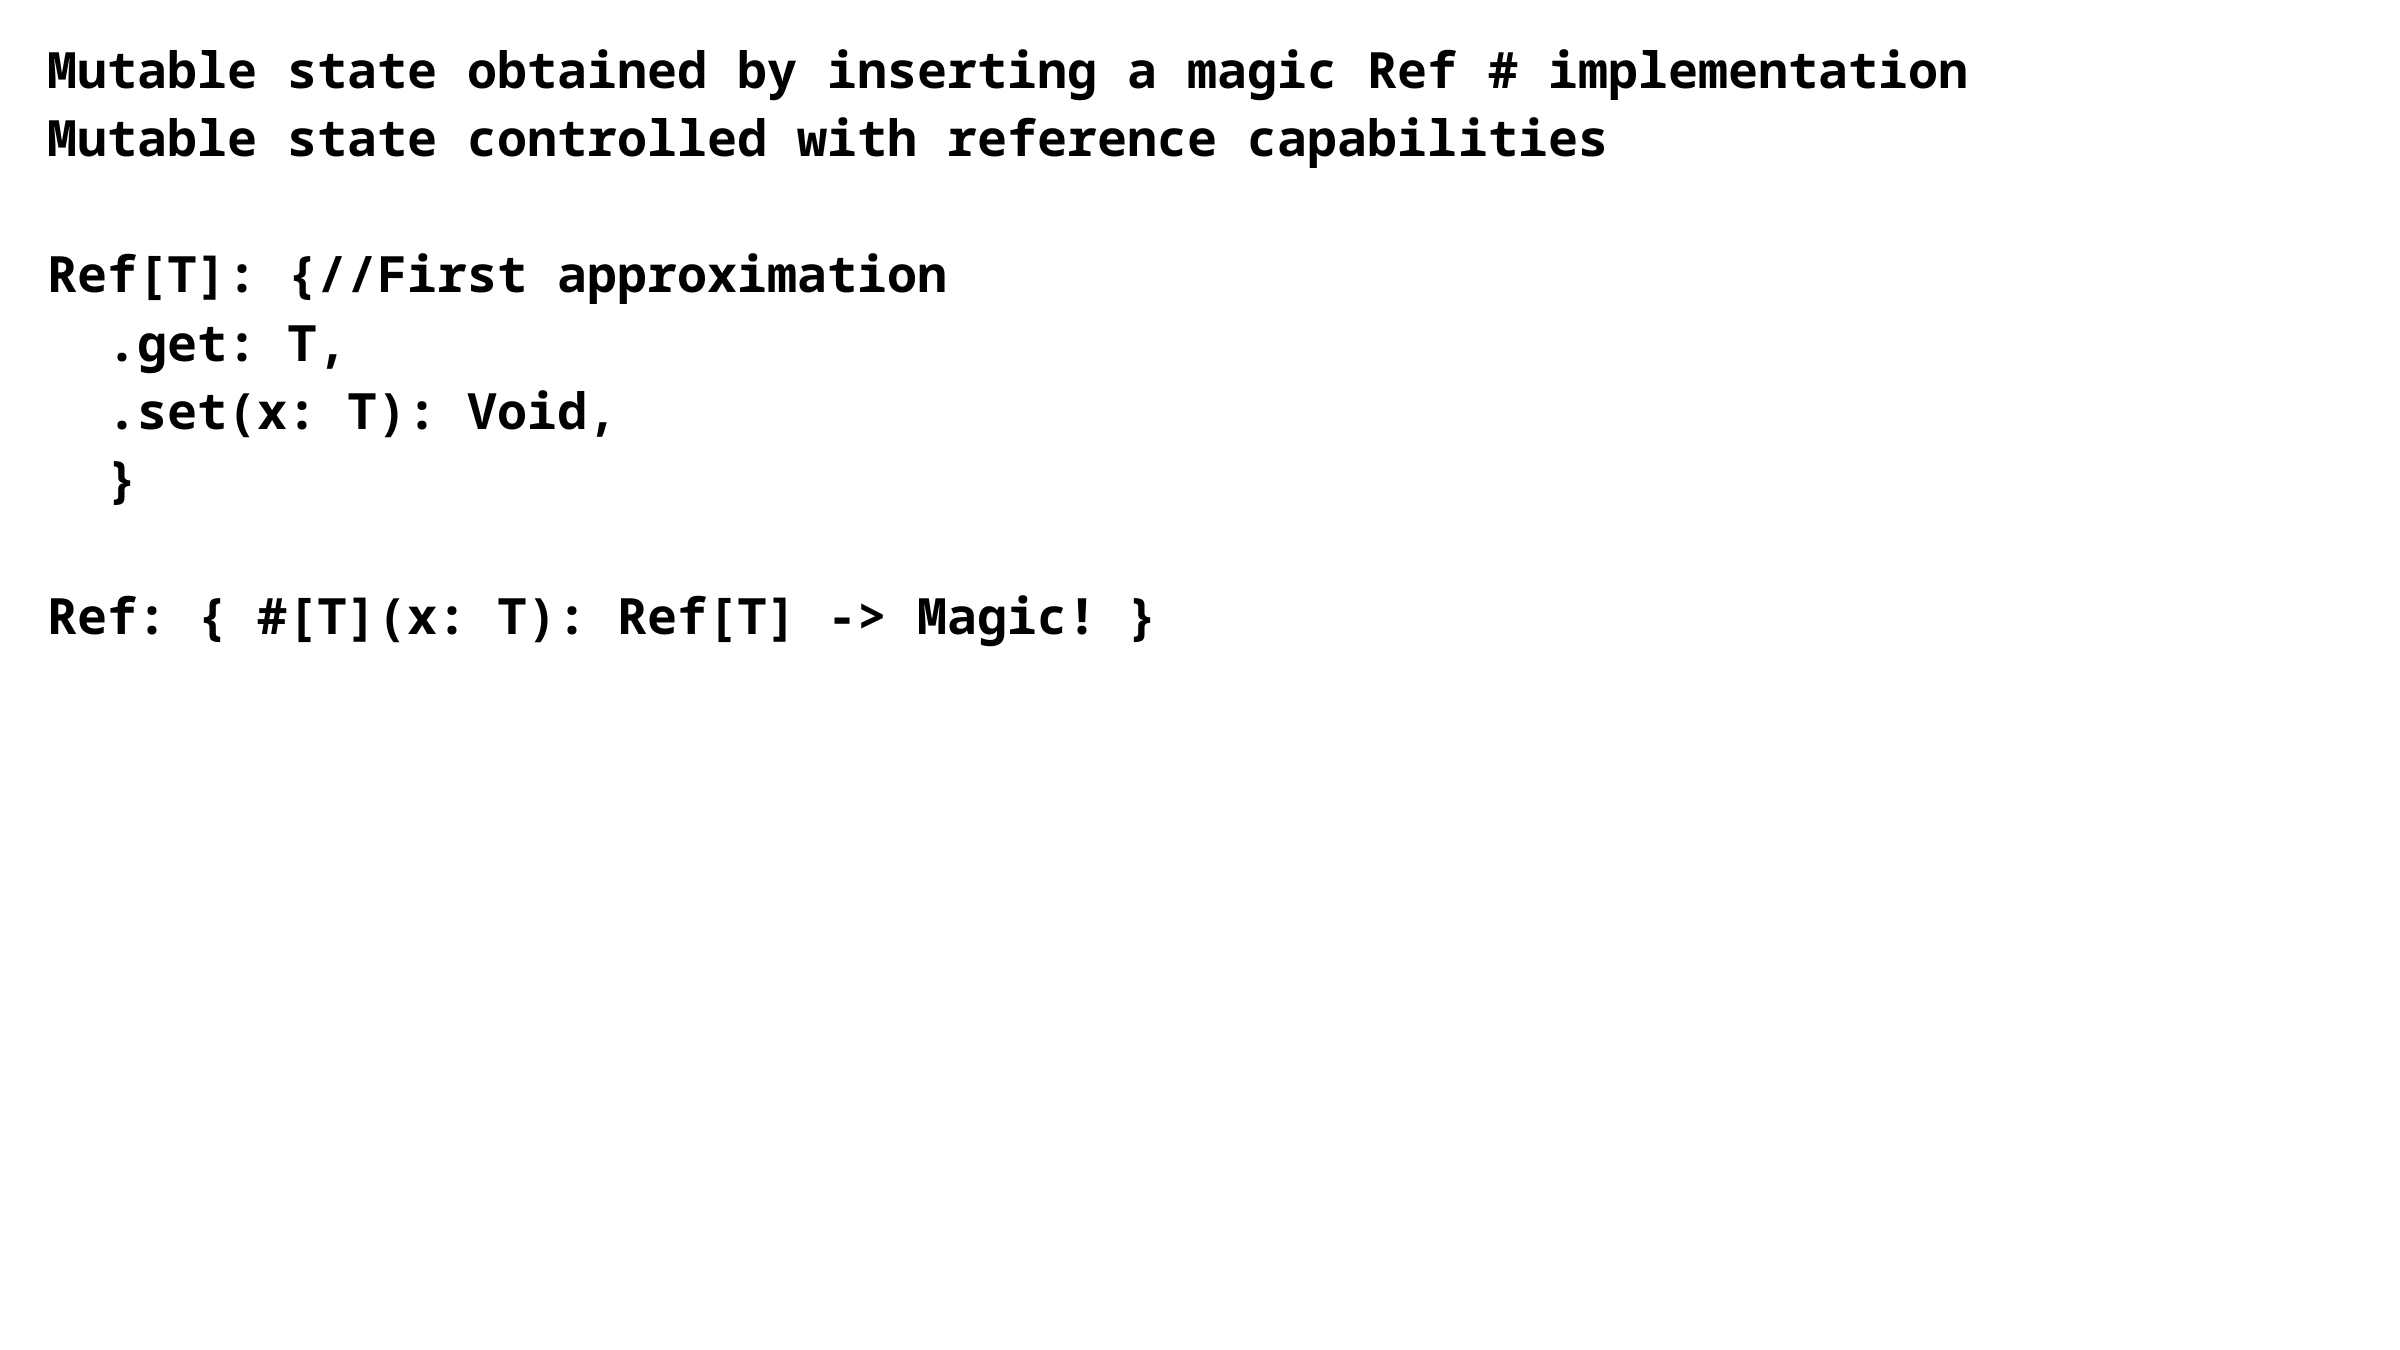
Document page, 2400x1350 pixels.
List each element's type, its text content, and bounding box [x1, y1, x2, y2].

text_box Mutable state obtained by inserting a magic Ref # implementation Mutable state controlled with reference capabilities Ref[T]: {//First approximation .get: T, .set(x: T): Void, } Ref: { #[T](x: T): Ref[T] -> Magic! } [32, 27, 2358, 1271]
